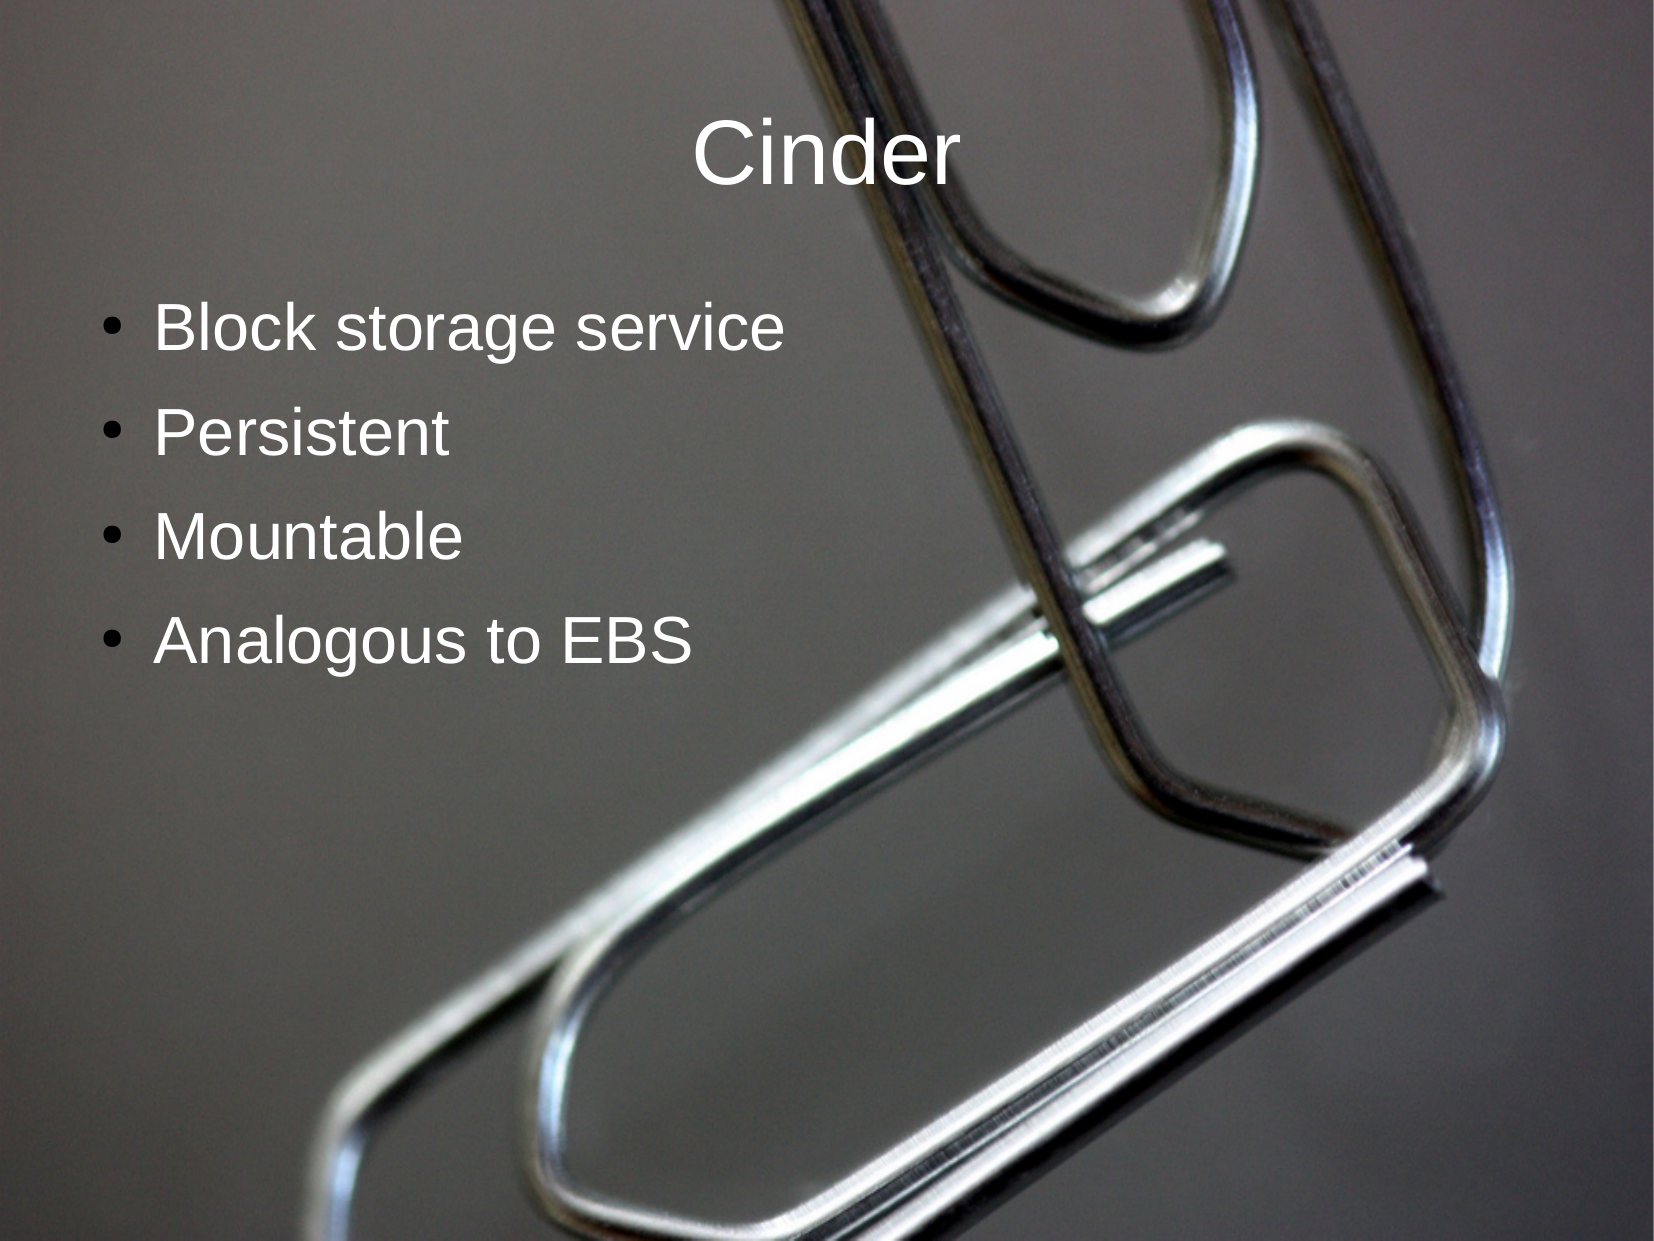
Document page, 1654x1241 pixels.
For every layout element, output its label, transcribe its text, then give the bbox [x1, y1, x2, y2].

picture [0, 0, 1654, 1241]
list Block storage service Persistent Mountable Analogous to EBS [82, 290, 1538, 1010]
title Cinder [82, 49, 1571, 257]
